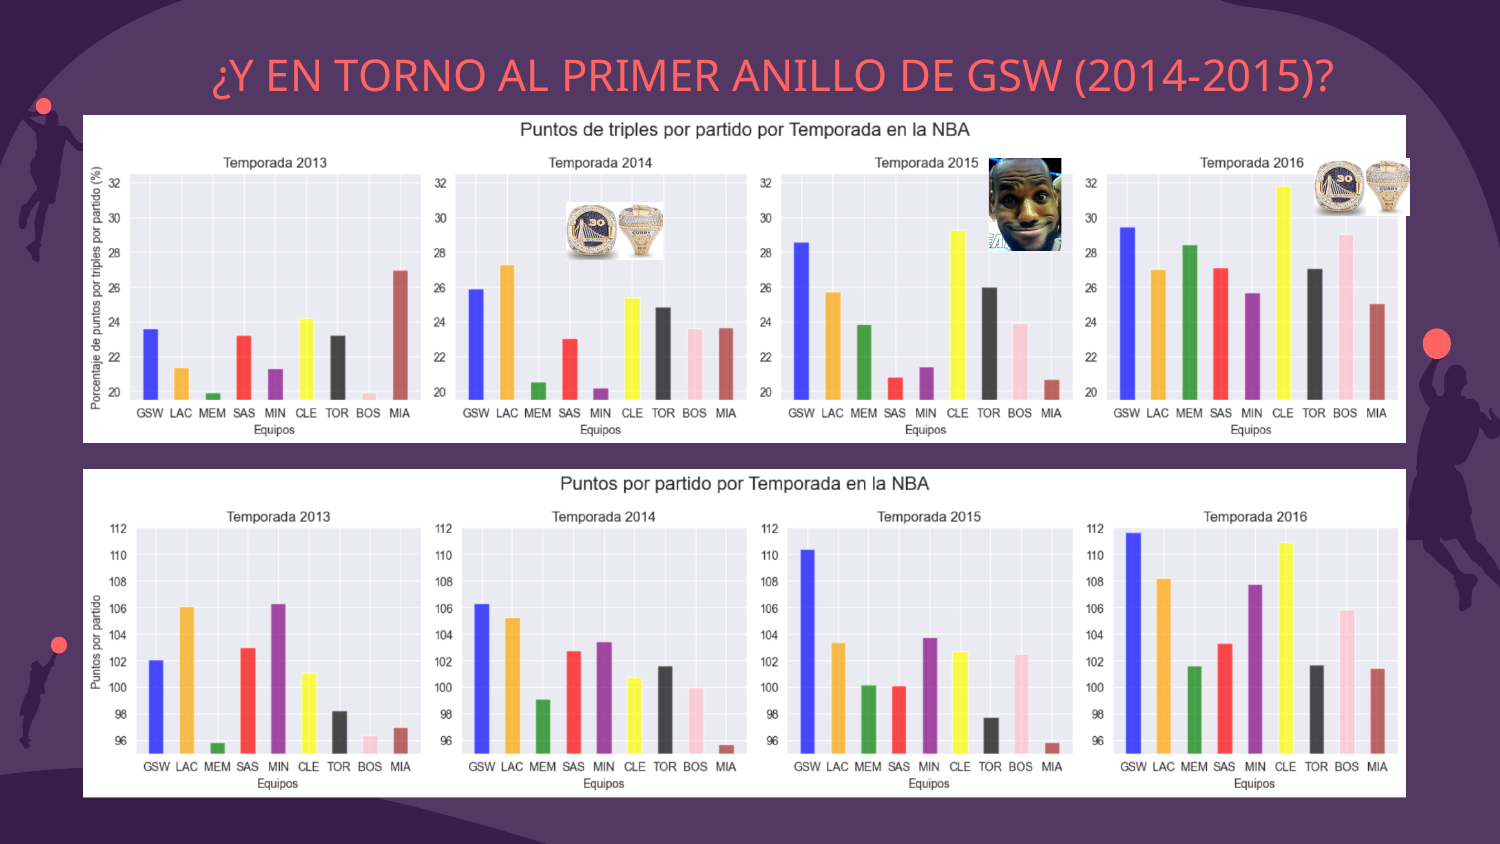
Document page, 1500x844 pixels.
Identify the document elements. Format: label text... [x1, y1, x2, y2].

picture [83, 469, 1406, 798]
title ¿Y EN TORNO AL PRIMER ANILLO DE GSW (2014-2015)? [18, 0, 1500, 116]
text_box [18, 636, 68, 749]
text_box [1406, 328, 1500, 612]
picture [83, 115, 1410, 443]
text_box [18, 97, 83, 262]
